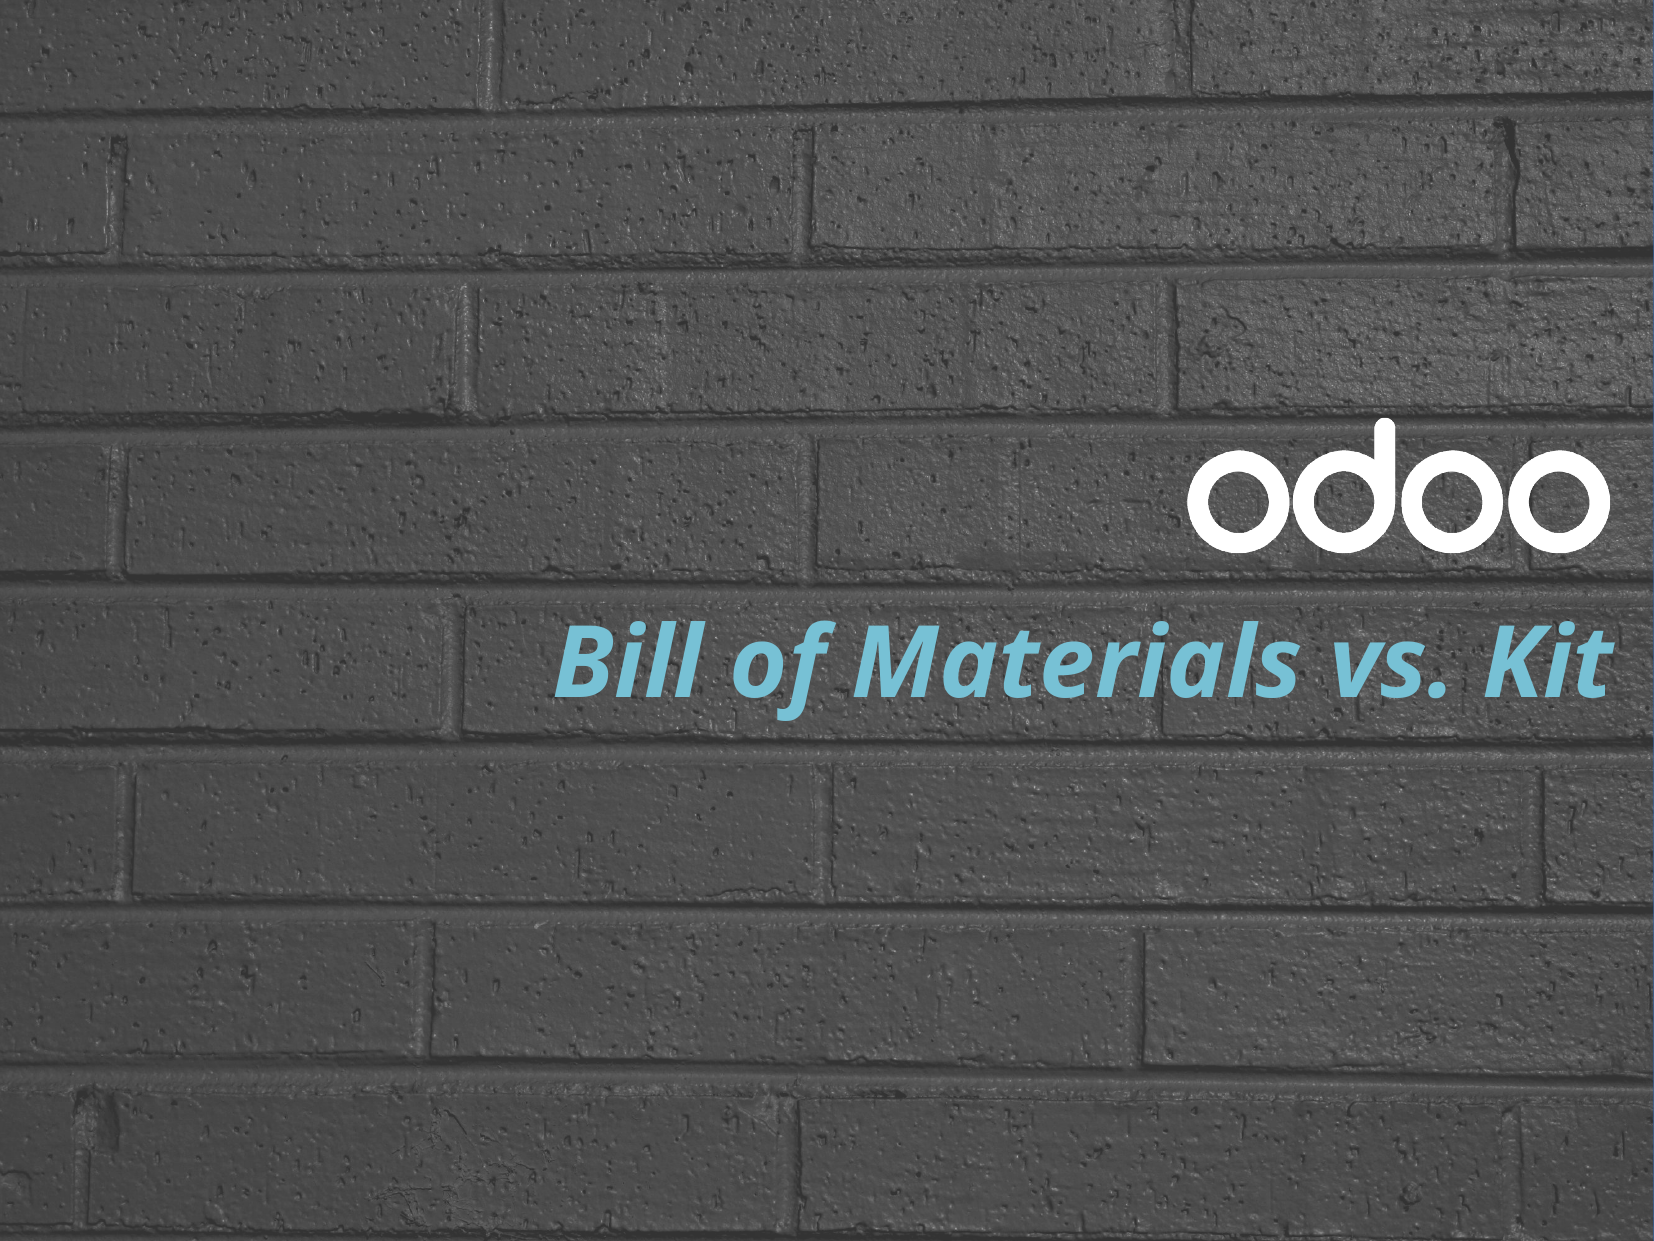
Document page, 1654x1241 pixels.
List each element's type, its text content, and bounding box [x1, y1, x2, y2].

picture [0, 0, 1654, 1241]
text_box Bill of Materials vs. Kit [35, 562, 1630, 845]
